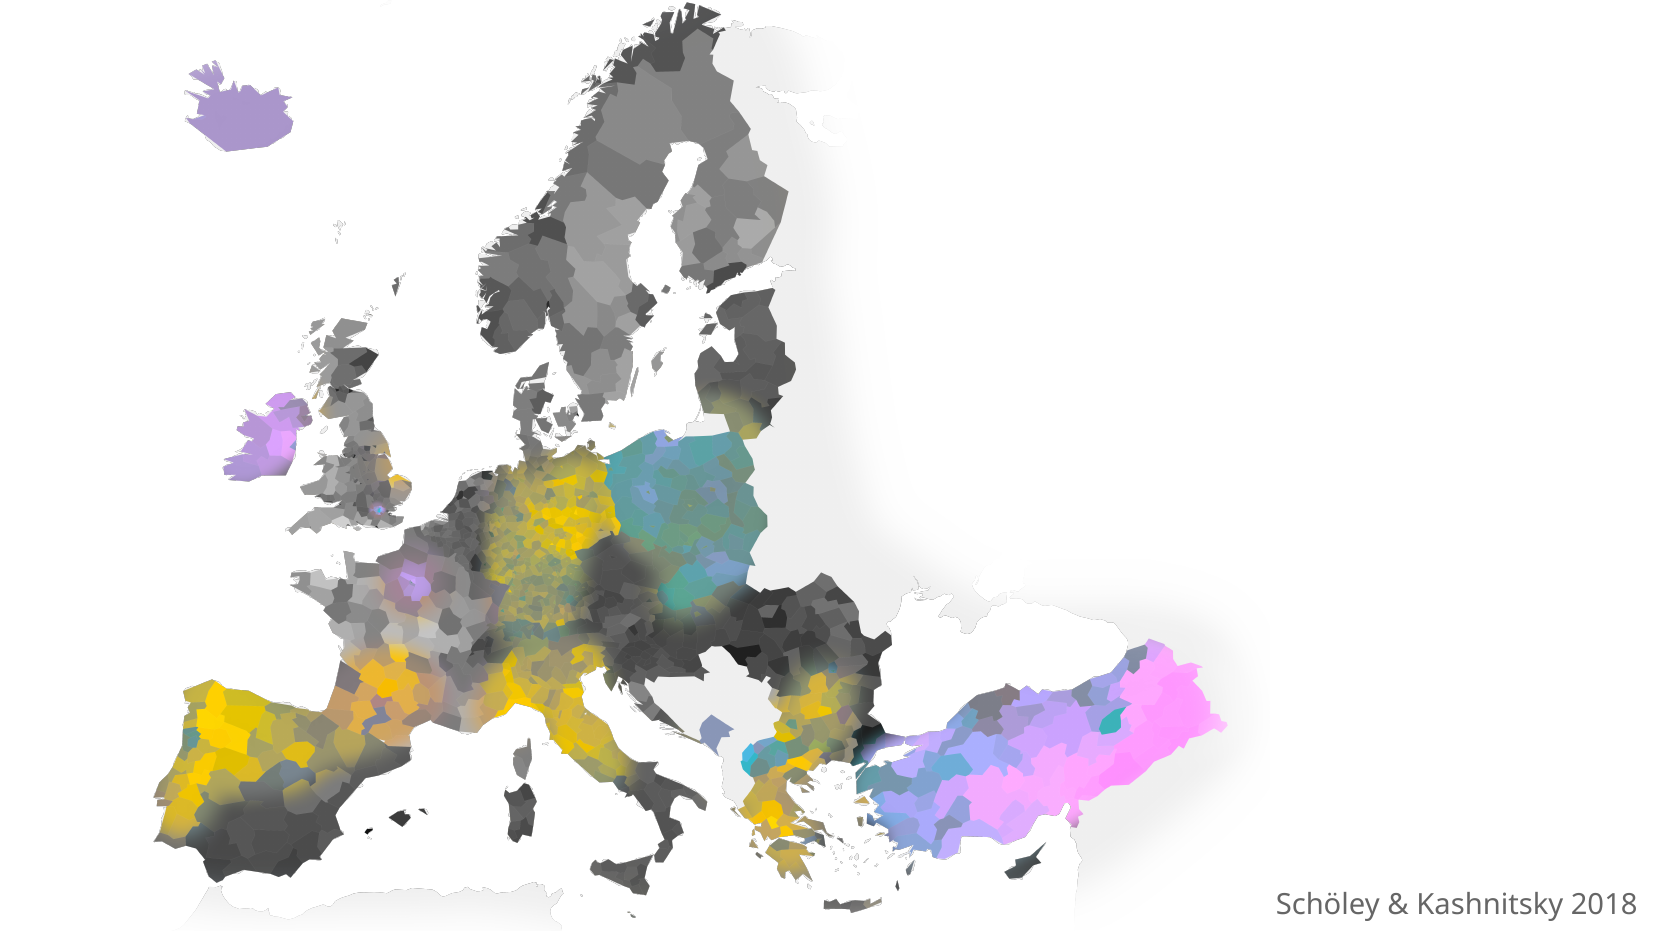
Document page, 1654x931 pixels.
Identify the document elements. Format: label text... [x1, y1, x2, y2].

text_box Schöley & Kashnitsky 2018 [1270, 875, 1653, 930]
picture [147, 0, 1270, 931]
